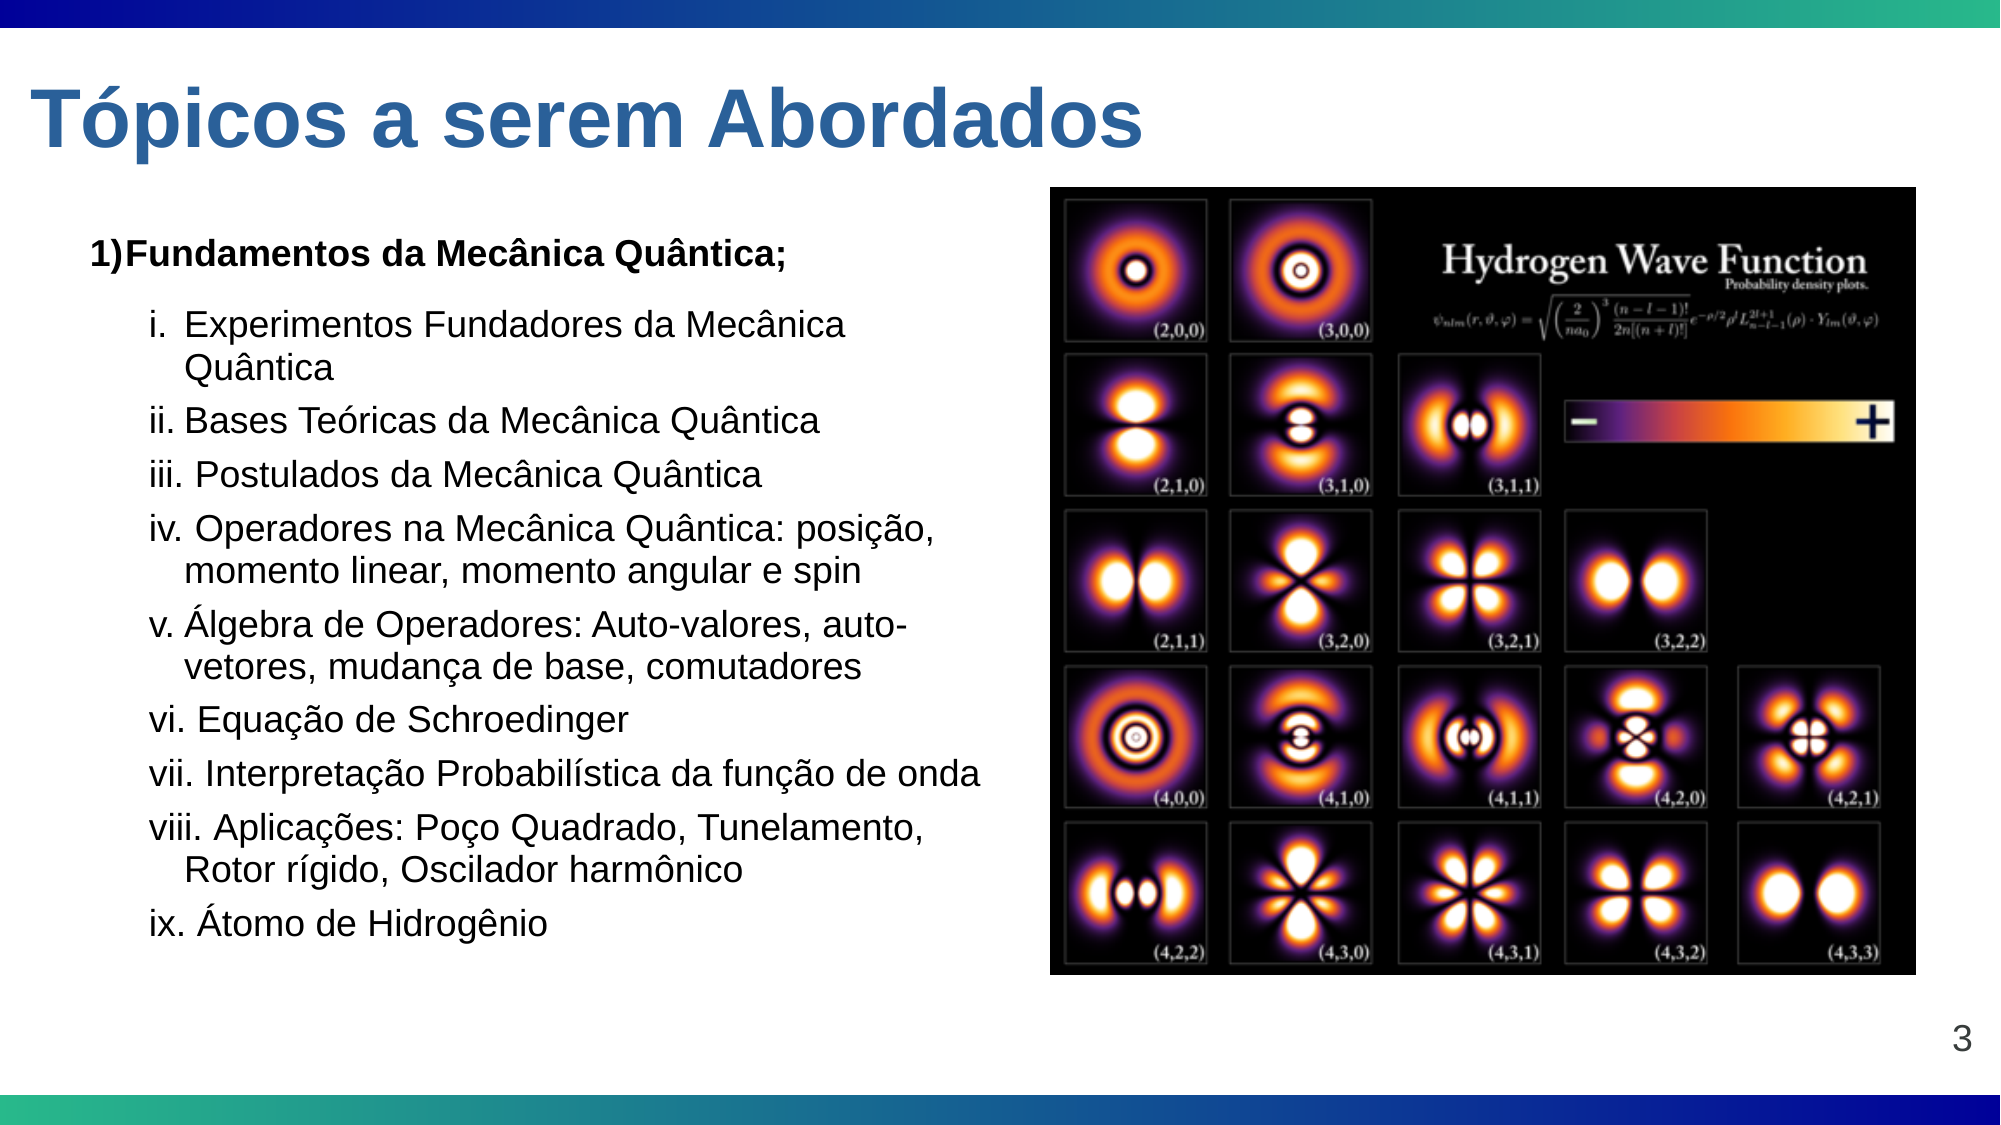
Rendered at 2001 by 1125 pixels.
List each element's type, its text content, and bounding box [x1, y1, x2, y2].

text_box Fundamentos da Mecânica Quântica; Experimentos Fundadores da Mecânica Quântica Bases Teóricas da Mecânica Quântica Postulados da Mecânica Quântica Operadores na Mecânica Quântica: posição, momento linear, momento angular e spin Álgebra de Operadores: Auto-valores, auto-vetores, mudança de base, comutadores Equação de Schroedinger Interpretação Probabilística da função de onda Aplicações: Poço Quadrado, Tunelamento, Rotor rígido, Oscilador harmônico Átomo de Hidrogênio [75, 224, 1013, 1024]
text_box Tópicos a serem Abordados [15, 31, 1719, 210]
picture [1050, 187, 1916, 976]
text_box [0, 1095, 2000, 1125]
text_box [0, 0, 2000, 28]
text_box <number> [1761, 1010, 1988, 1081]
